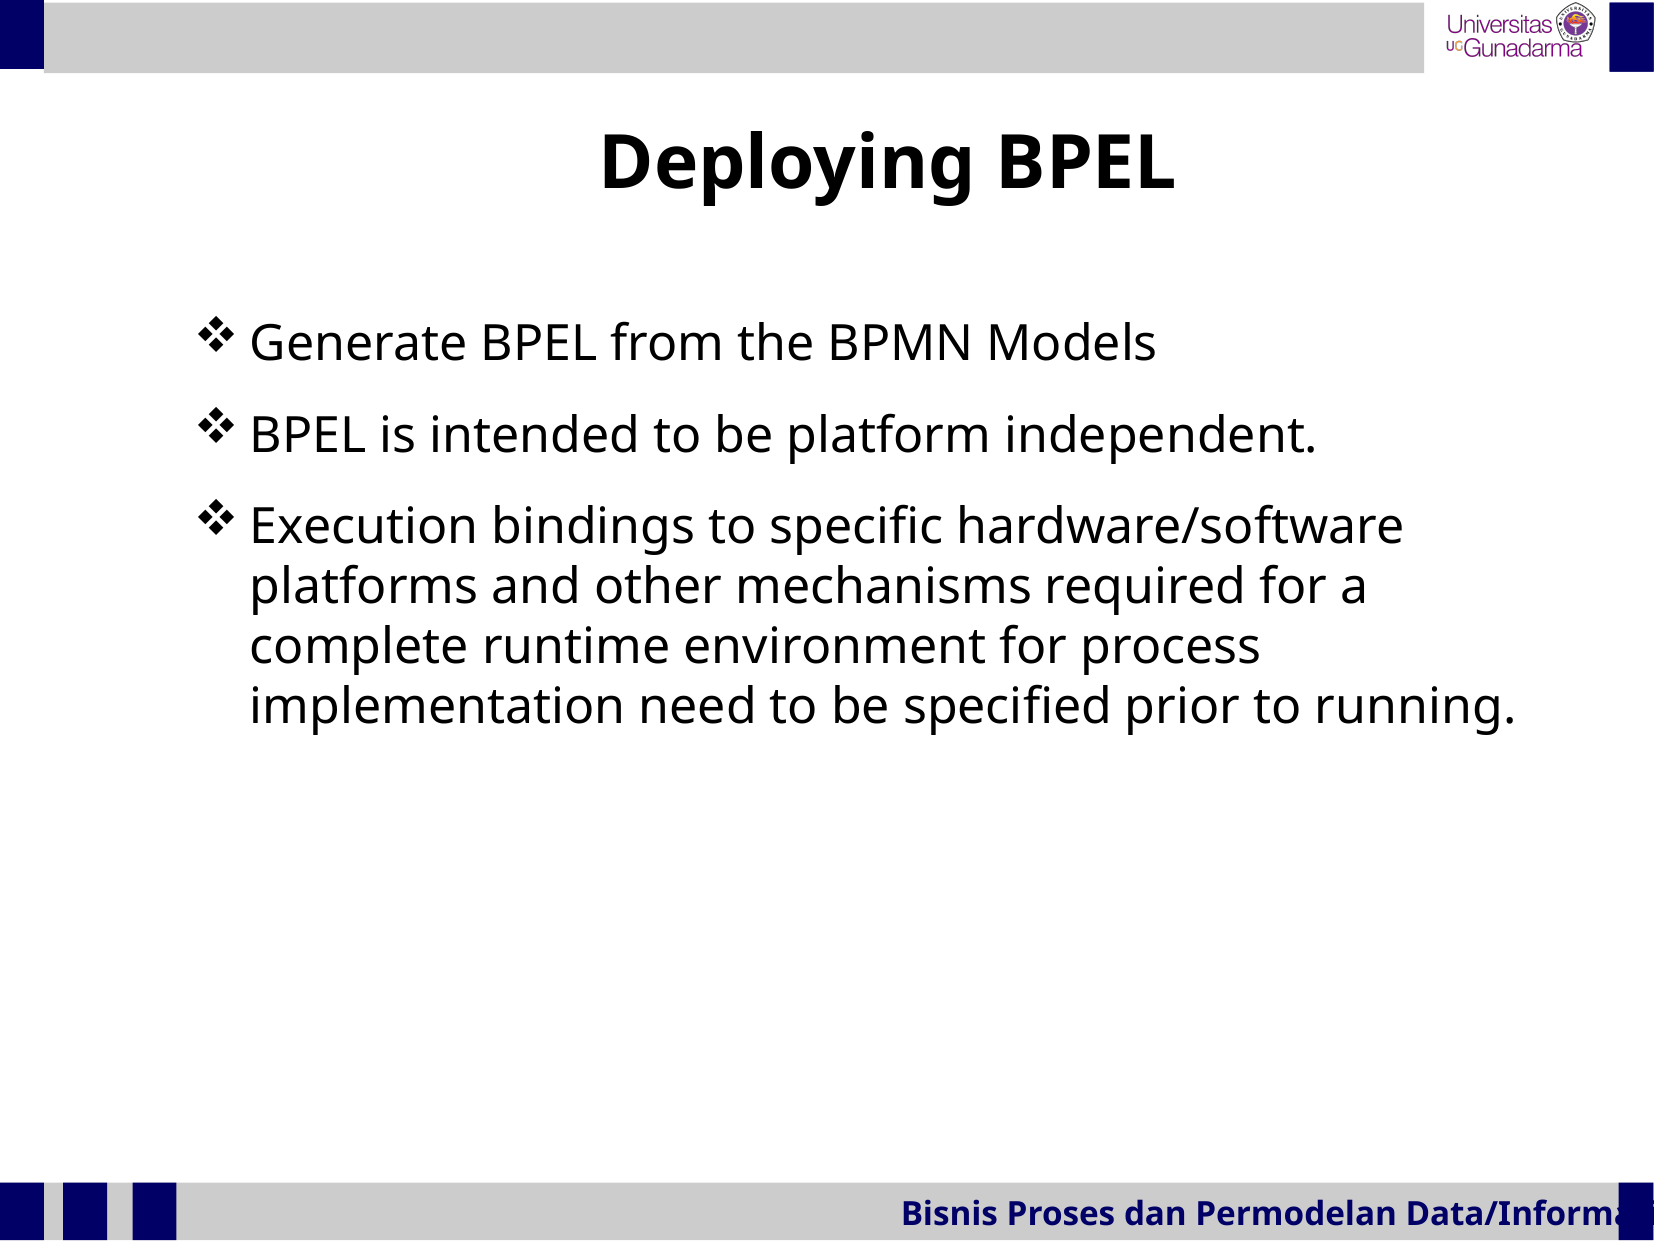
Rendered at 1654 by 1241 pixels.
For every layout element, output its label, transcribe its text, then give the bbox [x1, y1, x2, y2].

title Deploying BPEL [179, 68, 1571, 249]
picture [1437, 2, 1610, 62]
list Generate BPEL from the BPMN Models BPEL is intended to be platform independent. Execution bindings to specific hardware/software platforms and other mechanisms required for a complete runtime environment for process implementation need to be specified prior to running. [179, 303, 1571, 1020]
